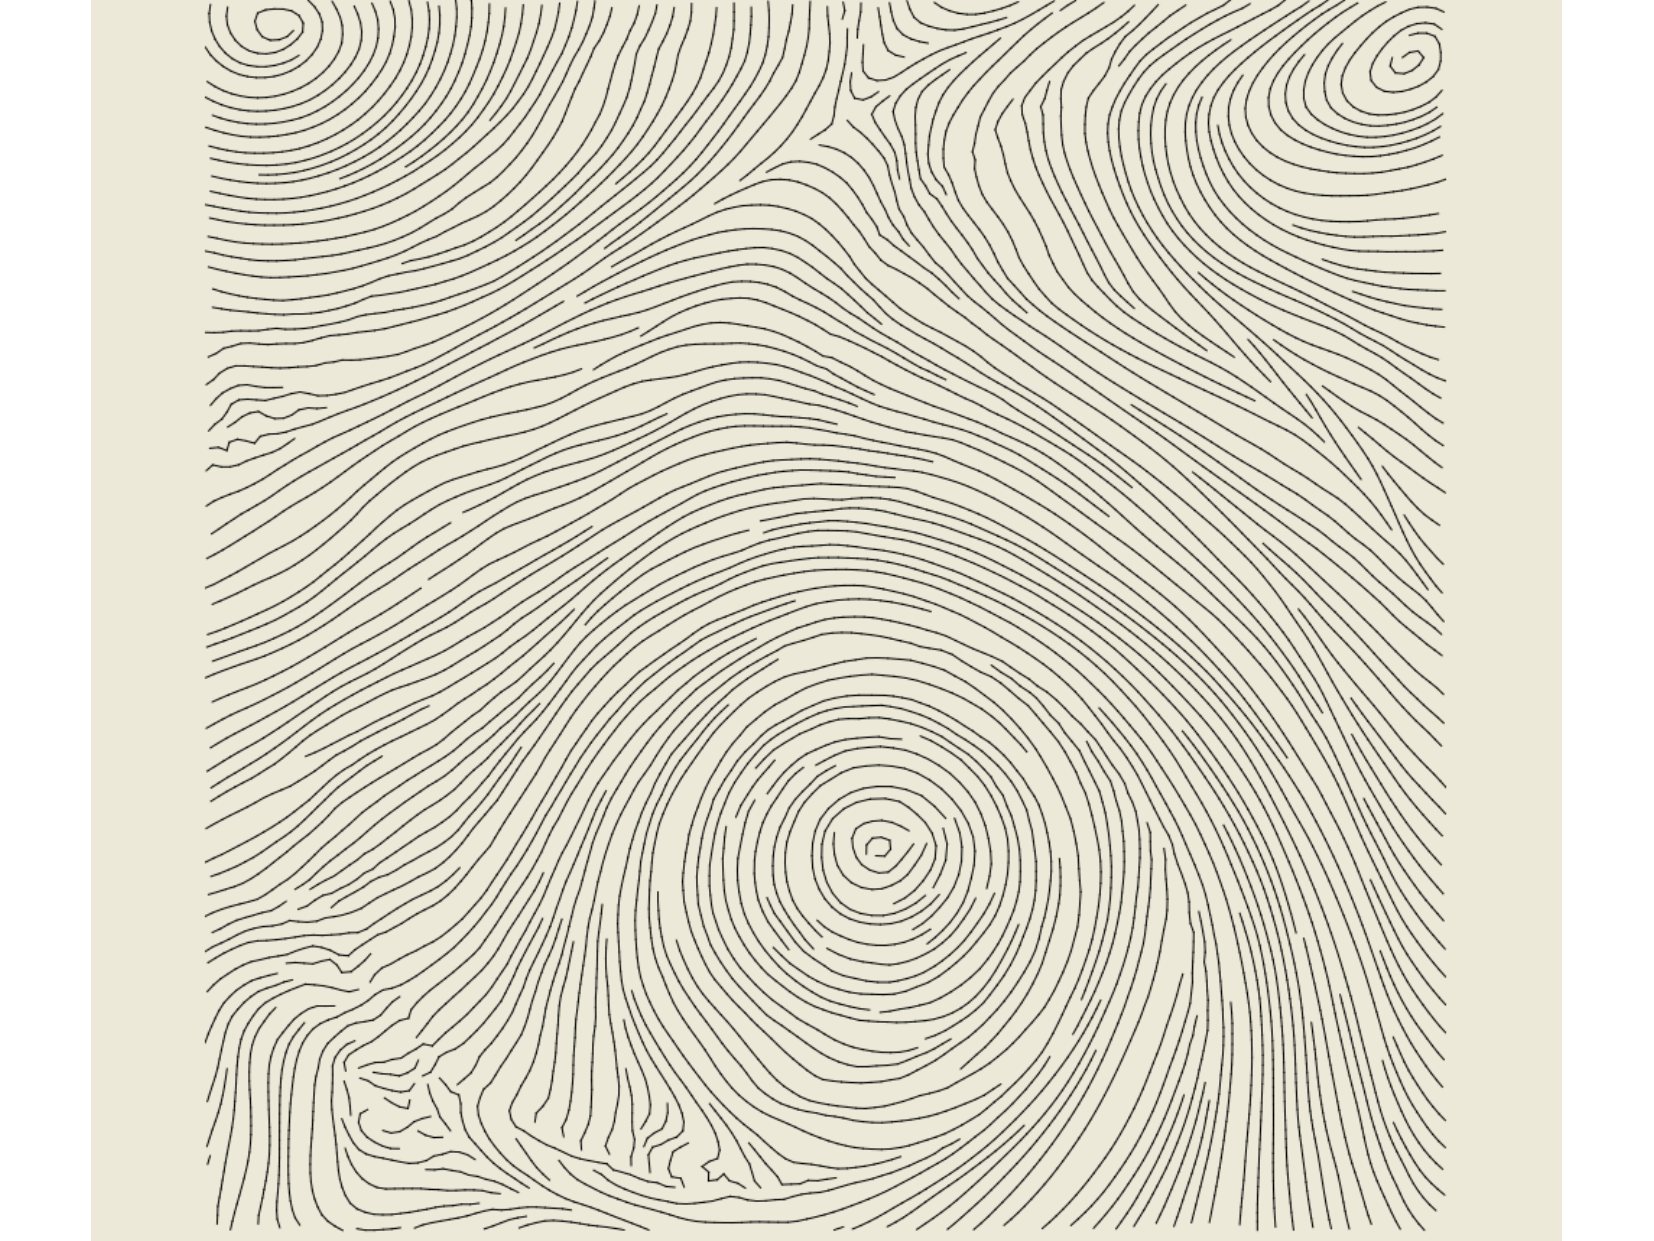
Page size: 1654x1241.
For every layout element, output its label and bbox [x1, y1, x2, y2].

picture [91, 0, 1562, 1241]
